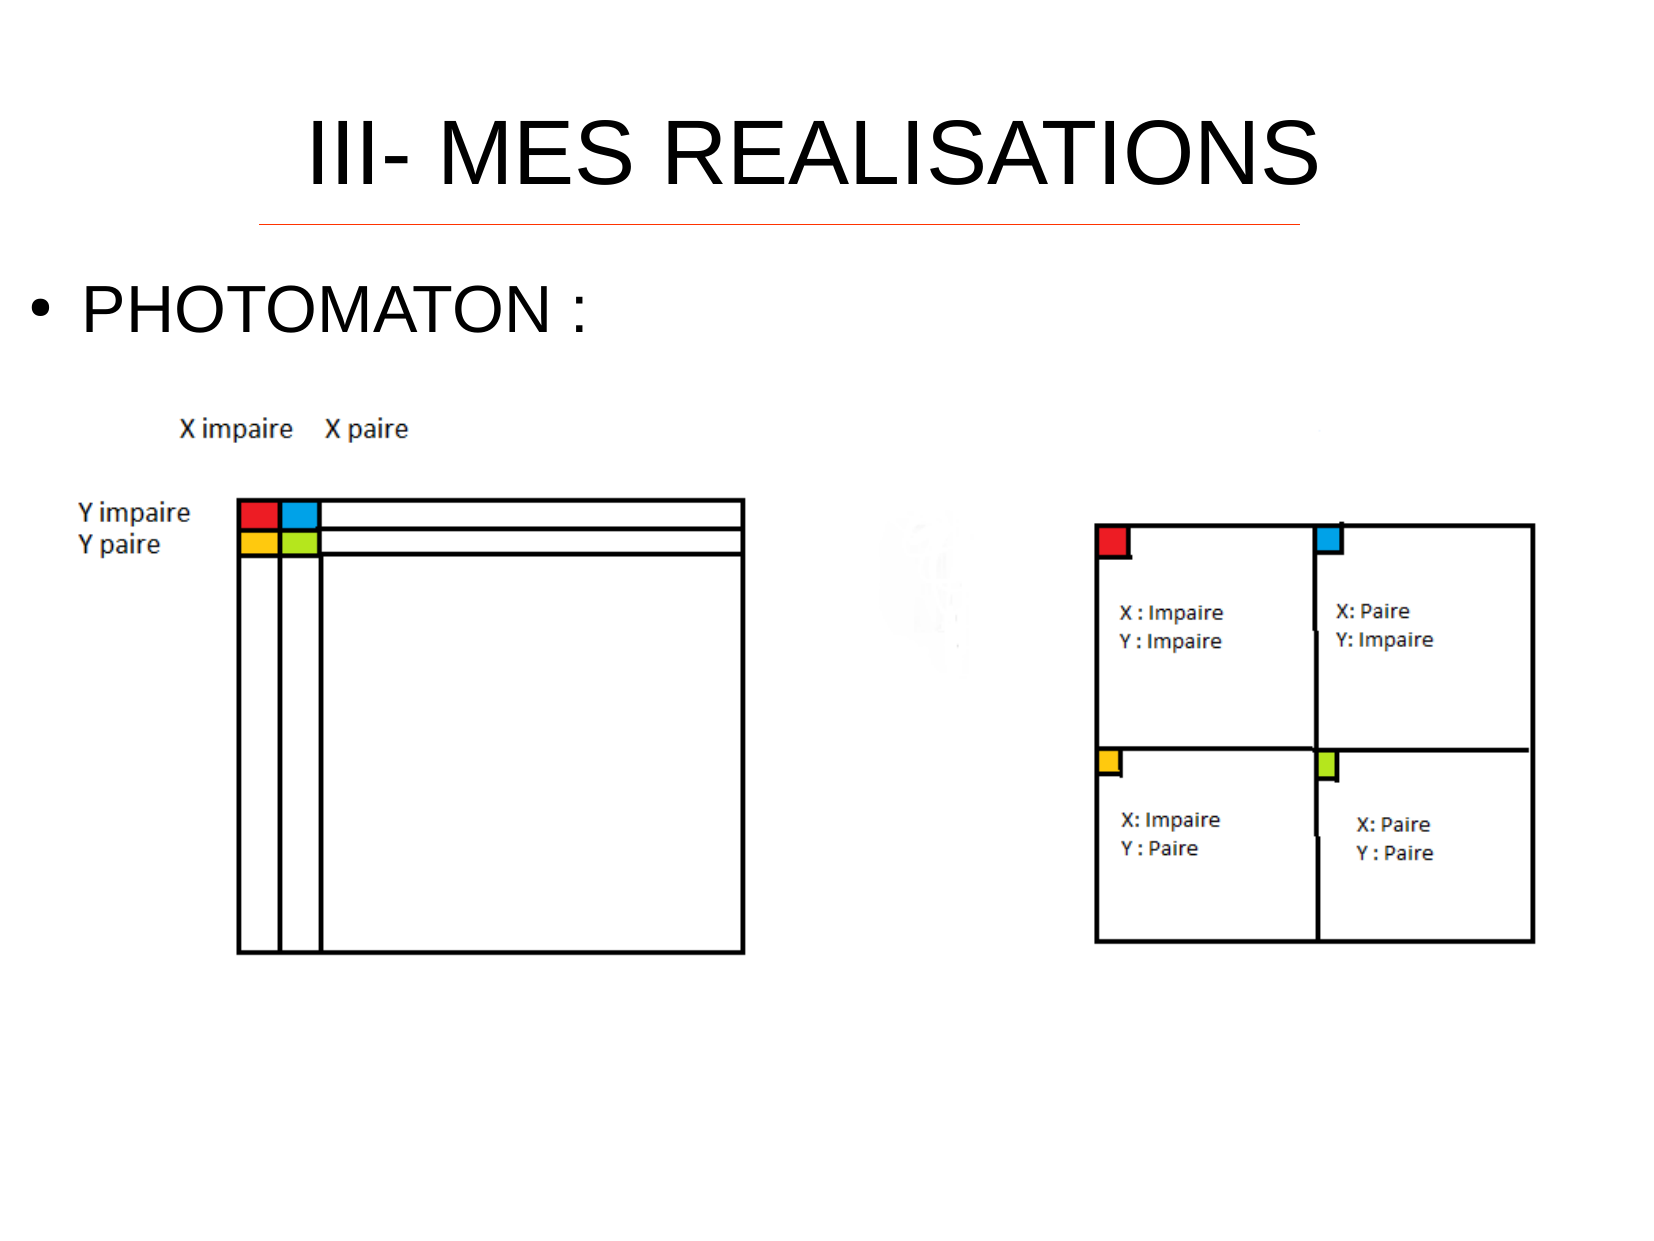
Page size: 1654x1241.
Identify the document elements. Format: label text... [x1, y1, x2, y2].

text_box PHOTOMATON : [10, 271, 851, 362]
picture [63, 375, 1654, 1205]
title III- MES REALISATIONS [82, 49, 1571, 257]
